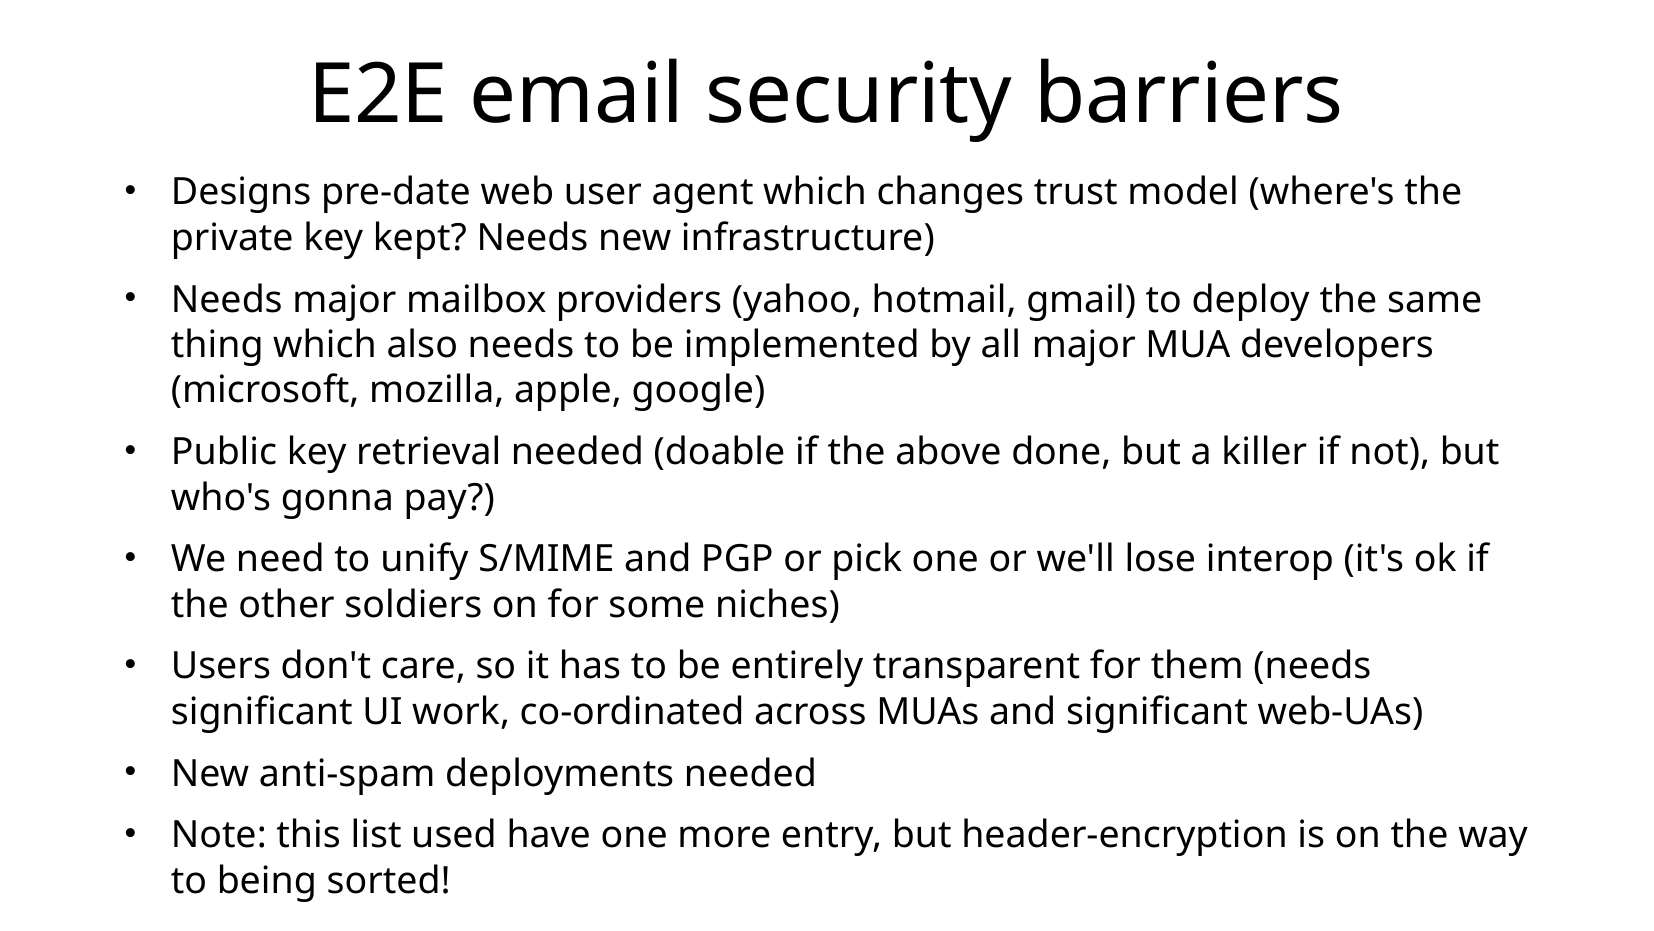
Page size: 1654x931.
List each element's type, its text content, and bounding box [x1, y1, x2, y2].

text_box E2E email security barriers [124, 11, 1530, 166]
text_box Designs pre-date web user agent which changes trust model (where's the private key kept? Needs new infrastructure) Needs major mailbox providers (yahoo, hotmail, gmail) to deploy the same thing which also needs to be implemented by all major MUA developers (microsoft, mozilla, apple, google) Public key retrieval needed (doable if the above done, but a killer if not), but who's gonna pay?) We need to unify S/MIME and PGP or pick one or we'll lose interop (it's ok if the other soldiers on for some niches) Users don't care, so it has to be entirely transparent for them (needs significant UI work, co-ordinated across MUAs and significant web-UAs) New anti-spam deployments needed Note: this list used have one more entry, but header-encryption is on the way to being sorted! [124, 166, 1530, 726]
